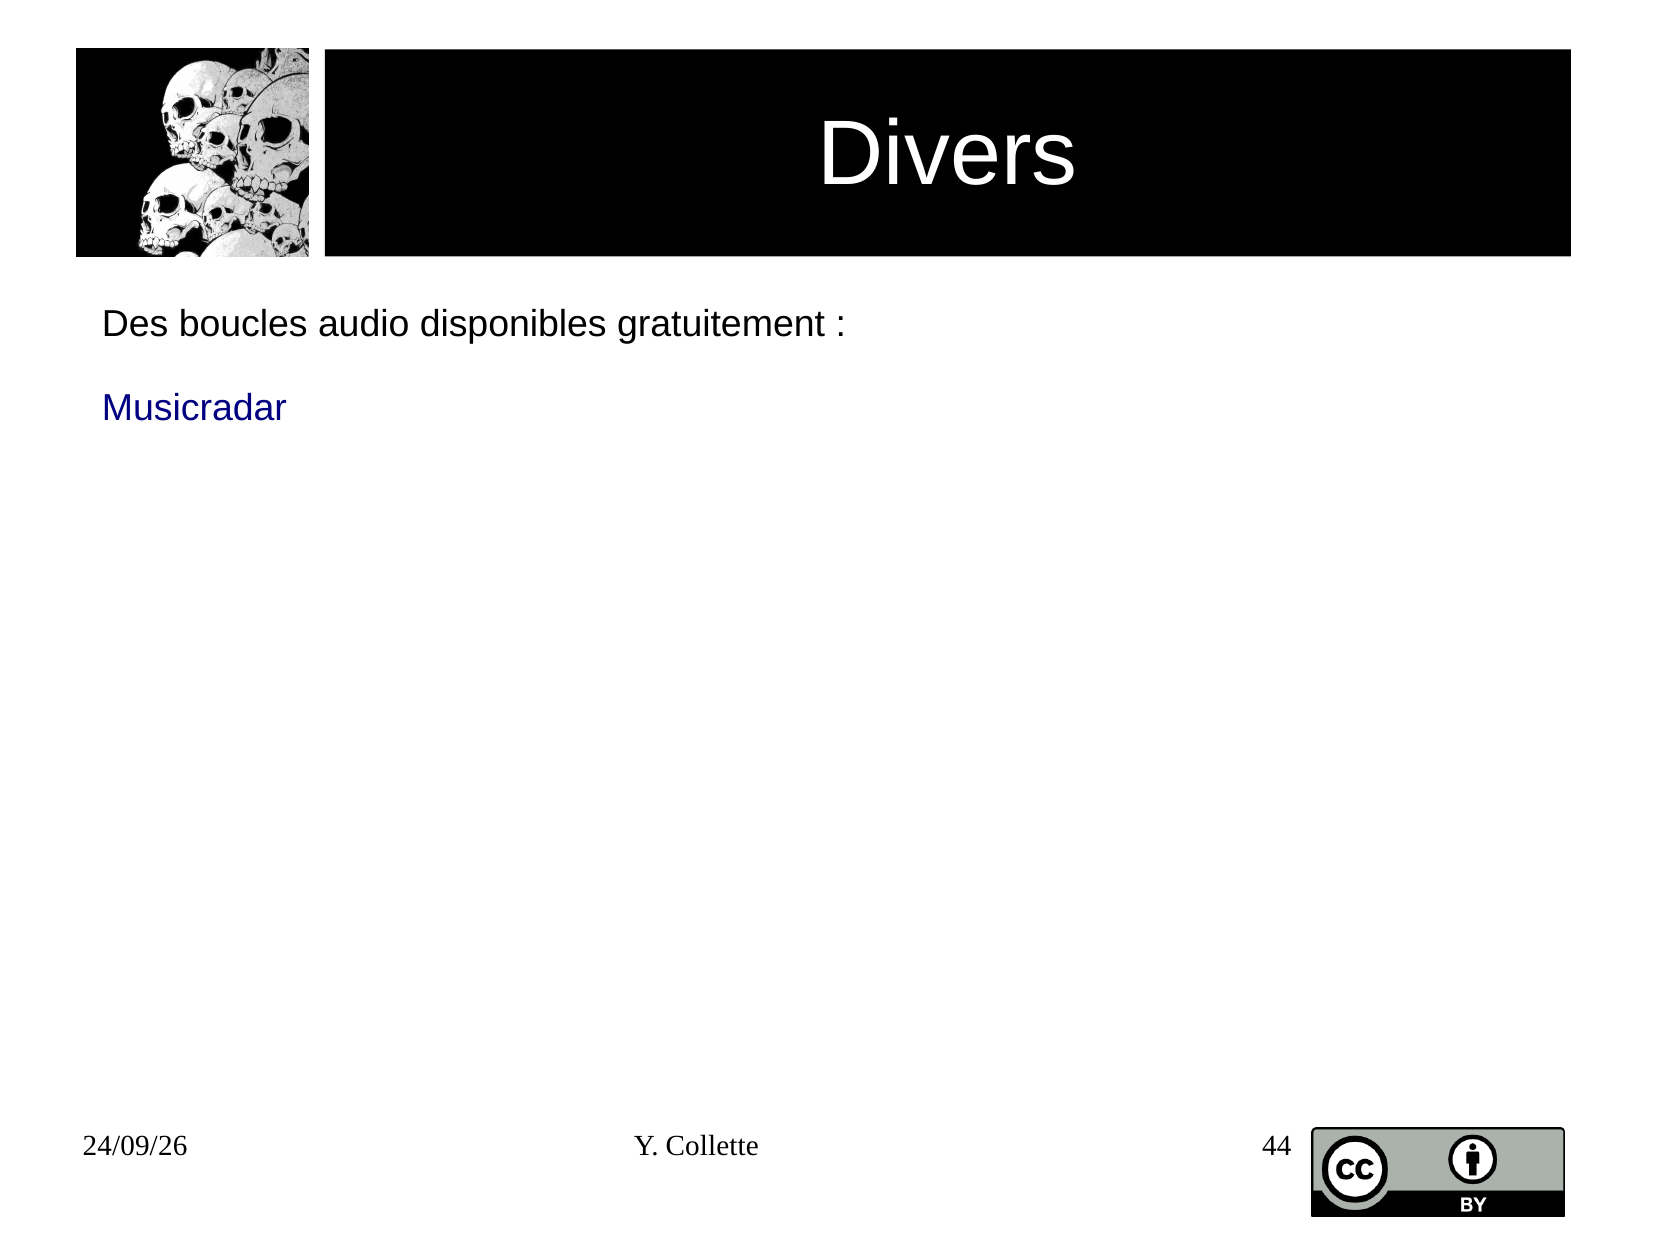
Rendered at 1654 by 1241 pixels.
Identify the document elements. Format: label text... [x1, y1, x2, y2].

picture [76, 48, 309, 257]
text_box Des boucles audio disponibles gratuitement : Musicradar [87, 294, 1414, 1066]
title Divers [324, 49, 1571, 257]
picture [1311, 1127, 1565, 1217]
